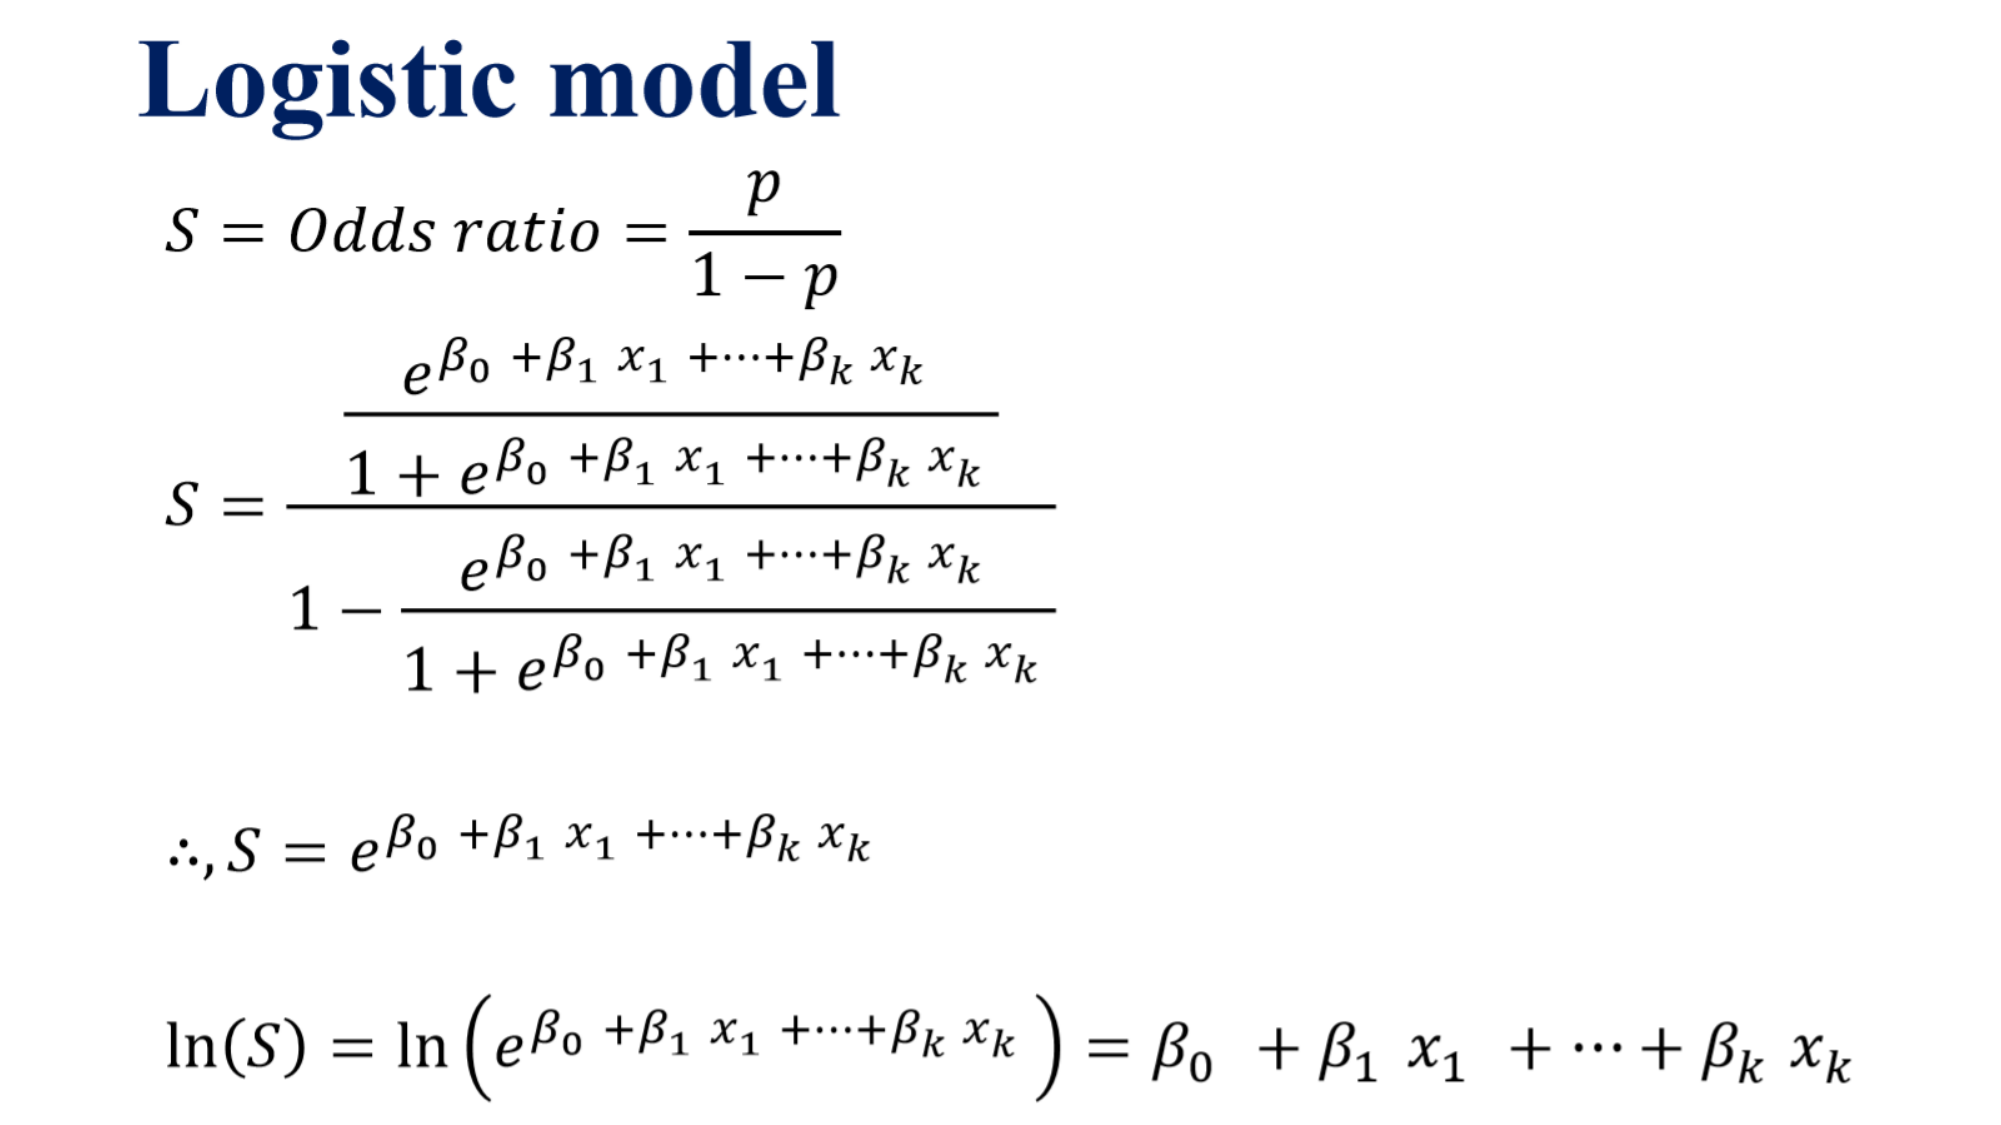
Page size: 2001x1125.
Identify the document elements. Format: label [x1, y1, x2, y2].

picture [101, 14, 1909, 1115]
